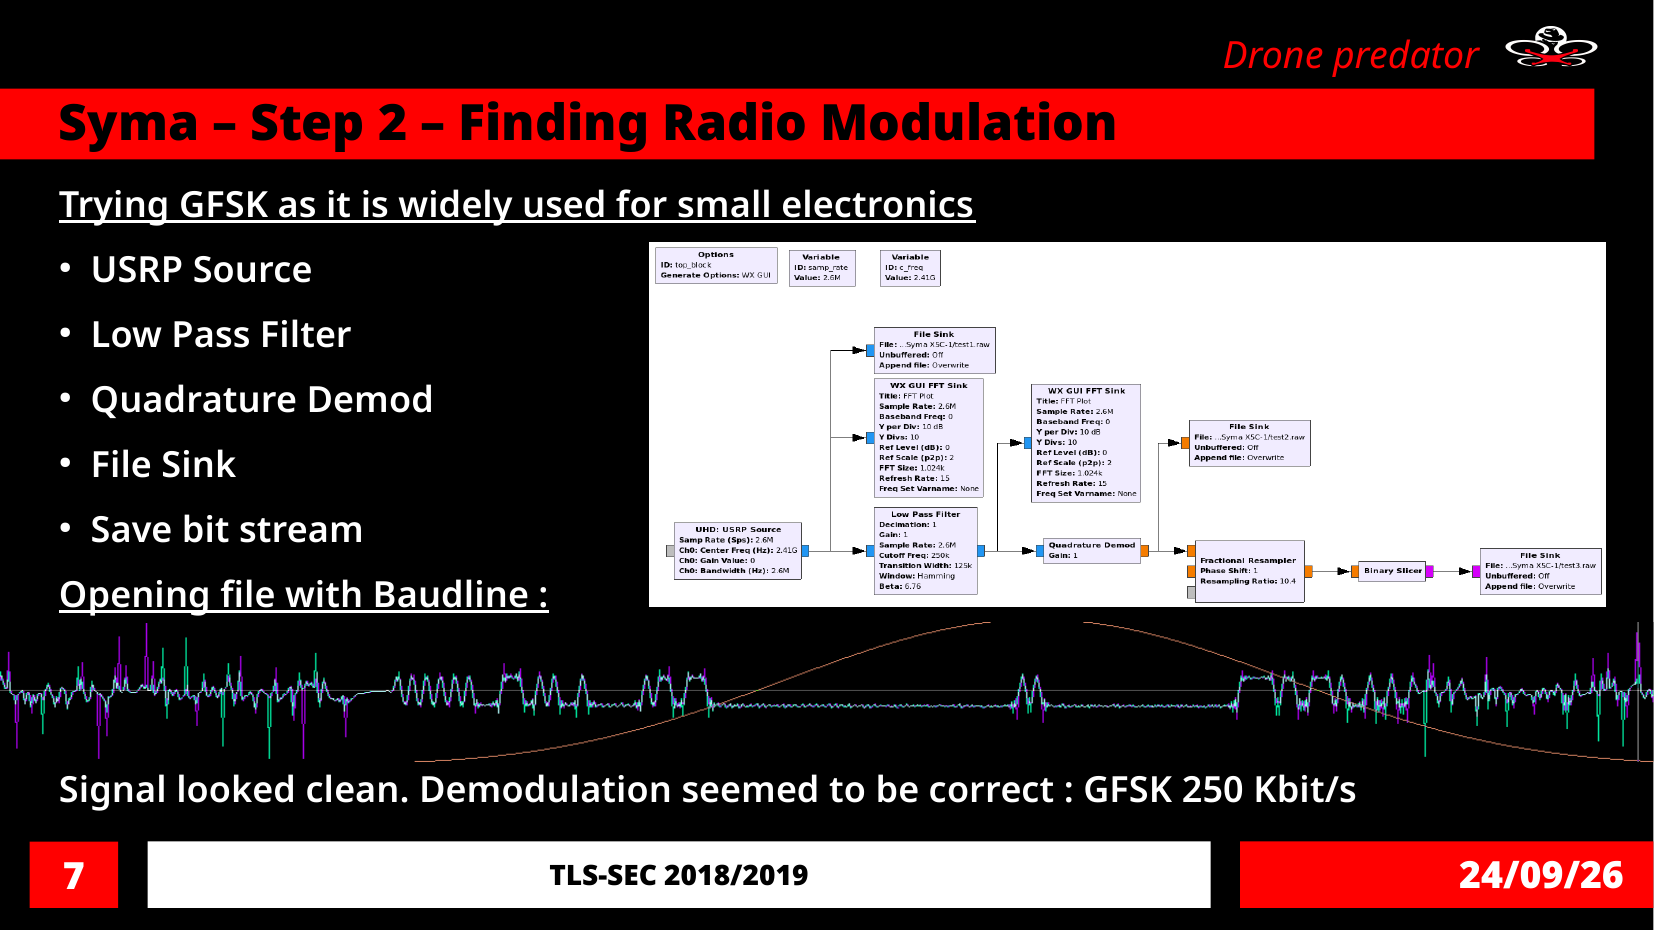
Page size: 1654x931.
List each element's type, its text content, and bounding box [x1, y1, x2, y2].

list Trying GFSK as it is widely used for small electronics USRP Source Low Pass Filter Quadrature Demod File Sink Save bit stream Opening file with Baudline : Signal looked clean. Demodulation seemed to be correct : GFSK 250 Kbit/s [59, 178, 1595, 622]
title Syma – Step 2 – Finding Radio Modulation [59, 44, 1595, 156]
picture [0, 622, 1654, 762]
picture [649, 242, 1606, 607]
list Trying GFSK as it is widely used for small electronics USRP Source Low Pass Filter Quadrature Demod File Sink Save bit stream Opening file with Baudline : Signal looked clean. Demodulation seemed to be correct : GFSK 250 Kbit/s [59, 762, 1595, 815]
picture [1488, 15, 1617, 80]
